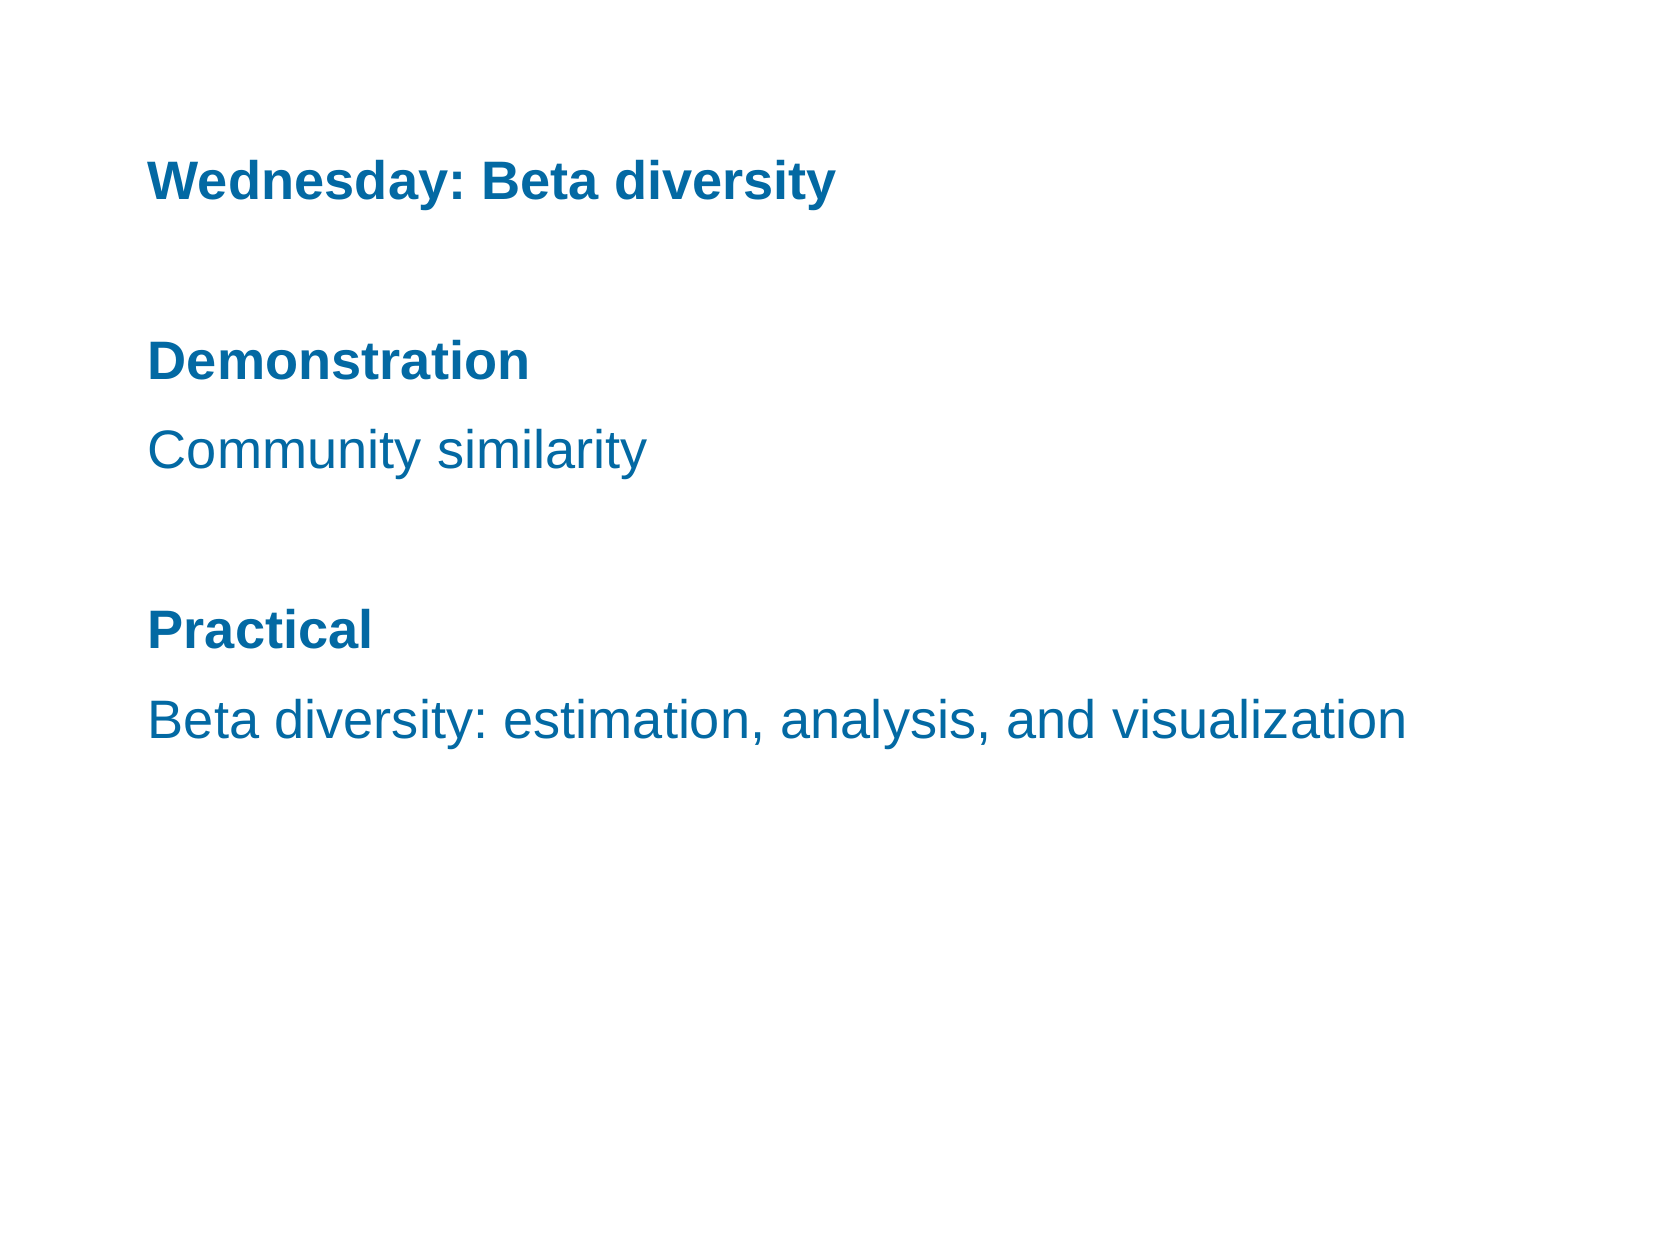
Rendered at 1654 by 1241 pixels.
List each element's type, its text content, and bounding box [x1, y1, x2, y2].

text_box Wednesday: Beta diversity Demonstration Community similarity Practical Beta diversity: estimation, analysis, and visualization [134, 138, 1532, 846]
